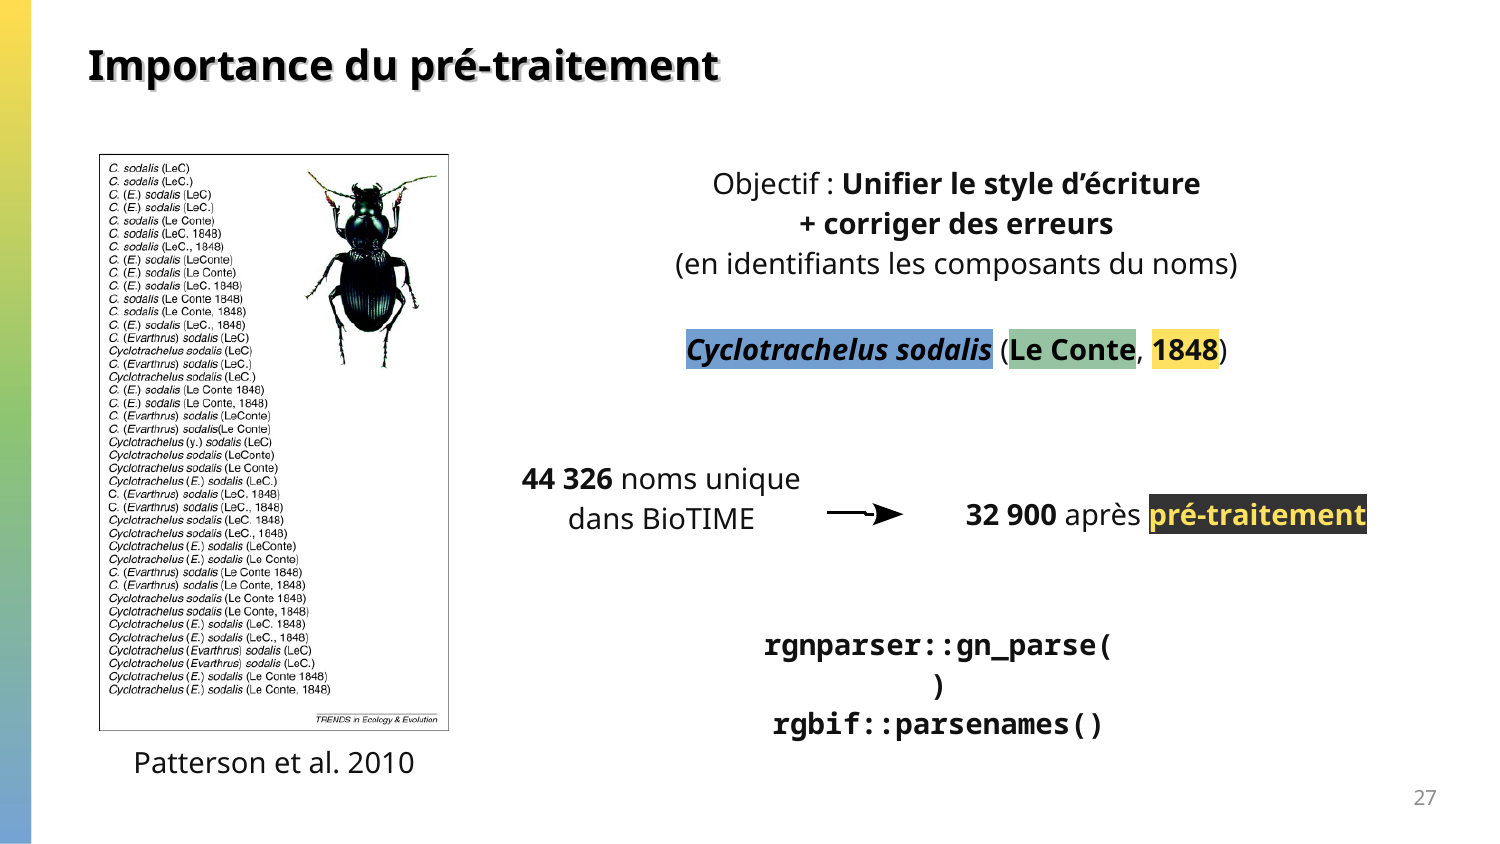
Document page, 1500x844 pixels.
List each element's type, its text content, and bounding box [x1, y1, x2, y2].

text_box rgnparser::gn_parse() rgbif::parsenames() [744, 616, 1134, 691]
slide_number <numéro> [1240, 767, 1437, 813]
text_box Patterson et al. 2010 [102, 734, 446, 786]
picture [0, 0, 1500, 844]
text_box Objectif : Unifier le style d’écriture + corriger des erreurs (en identifiants les composants du noms) [566, 156, 1347, 279]
text_box 44 326 noms unique dans BioTIME [496, 451, 827, 574]
text_box 32 900 après pré-traitement [903, 486, 1430, 538]
list Importance du pré-traitement [88, 38, 827, 133]
text_box Cyclotrachelus sodalis (Le Conte, 1848) [612, 321, 1301, 373]
